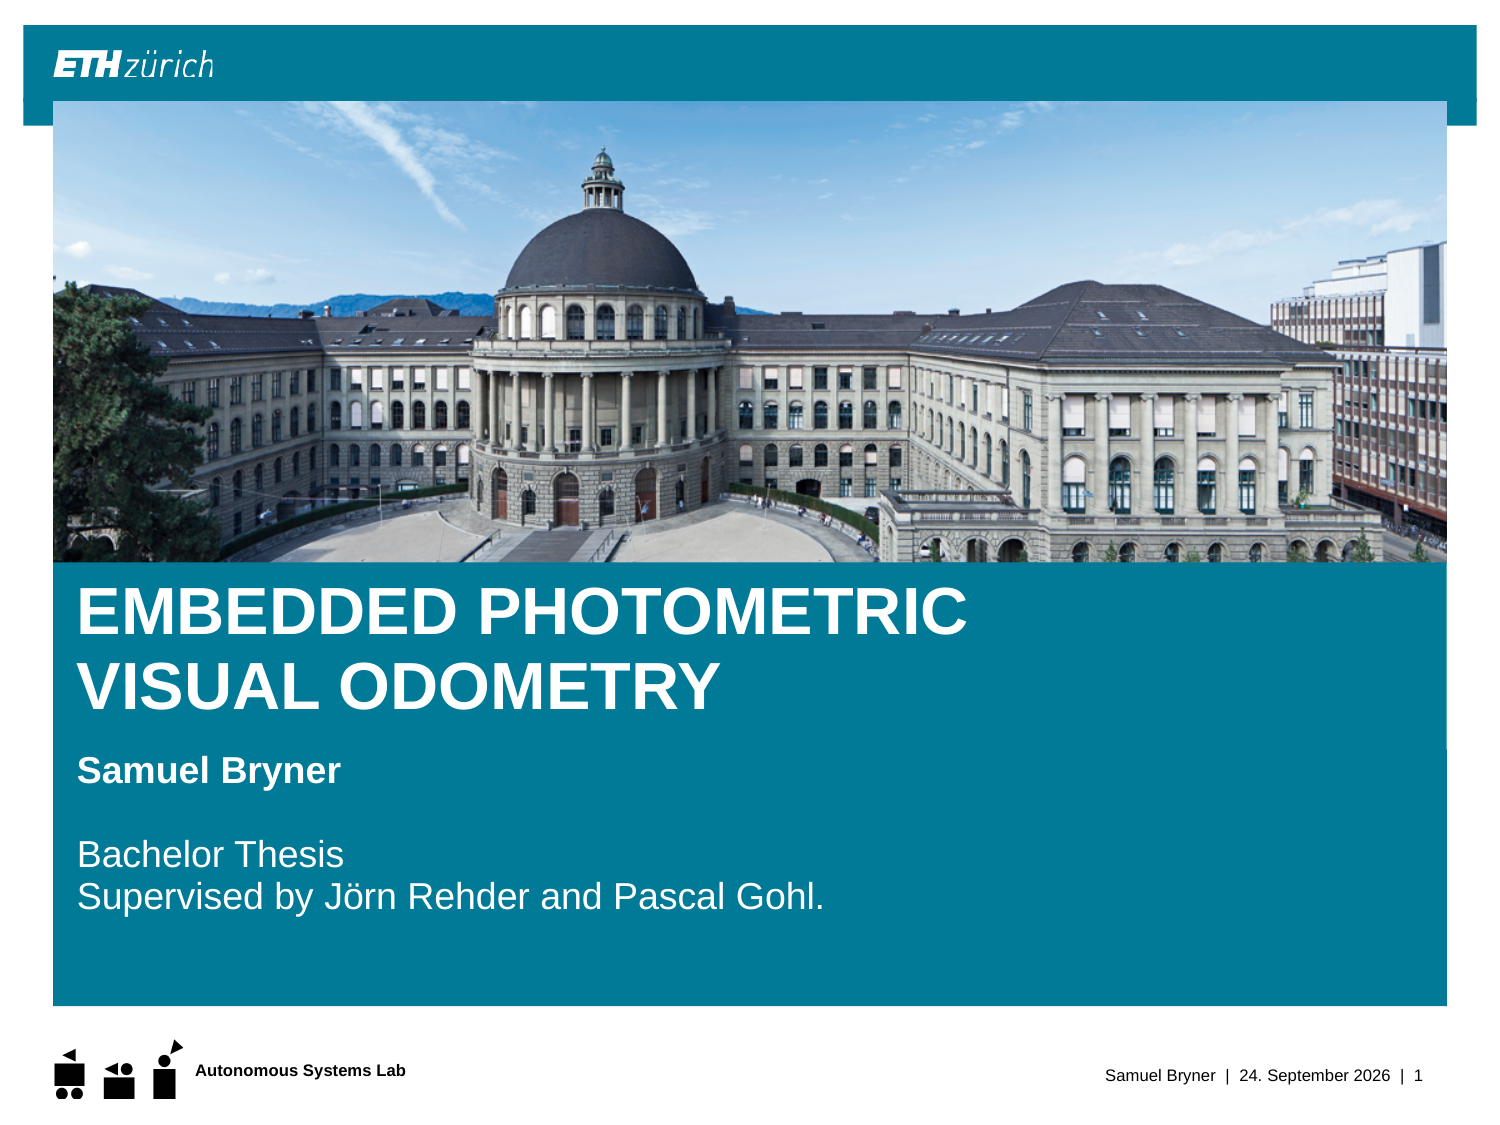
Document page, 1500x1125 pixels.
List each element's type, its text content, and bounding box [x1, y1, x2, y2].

subtitle Samuel Bryner Bachelor Thesis Supervised by Jörn Rehder and Pascal Gohl. [53, 749, 1447, 1007]
title EMBEDDED PHOTOMETRIC VISUAL ODOMETRY [53, 562, 1447, 749]
picture [53, 102, 1447, 562]
